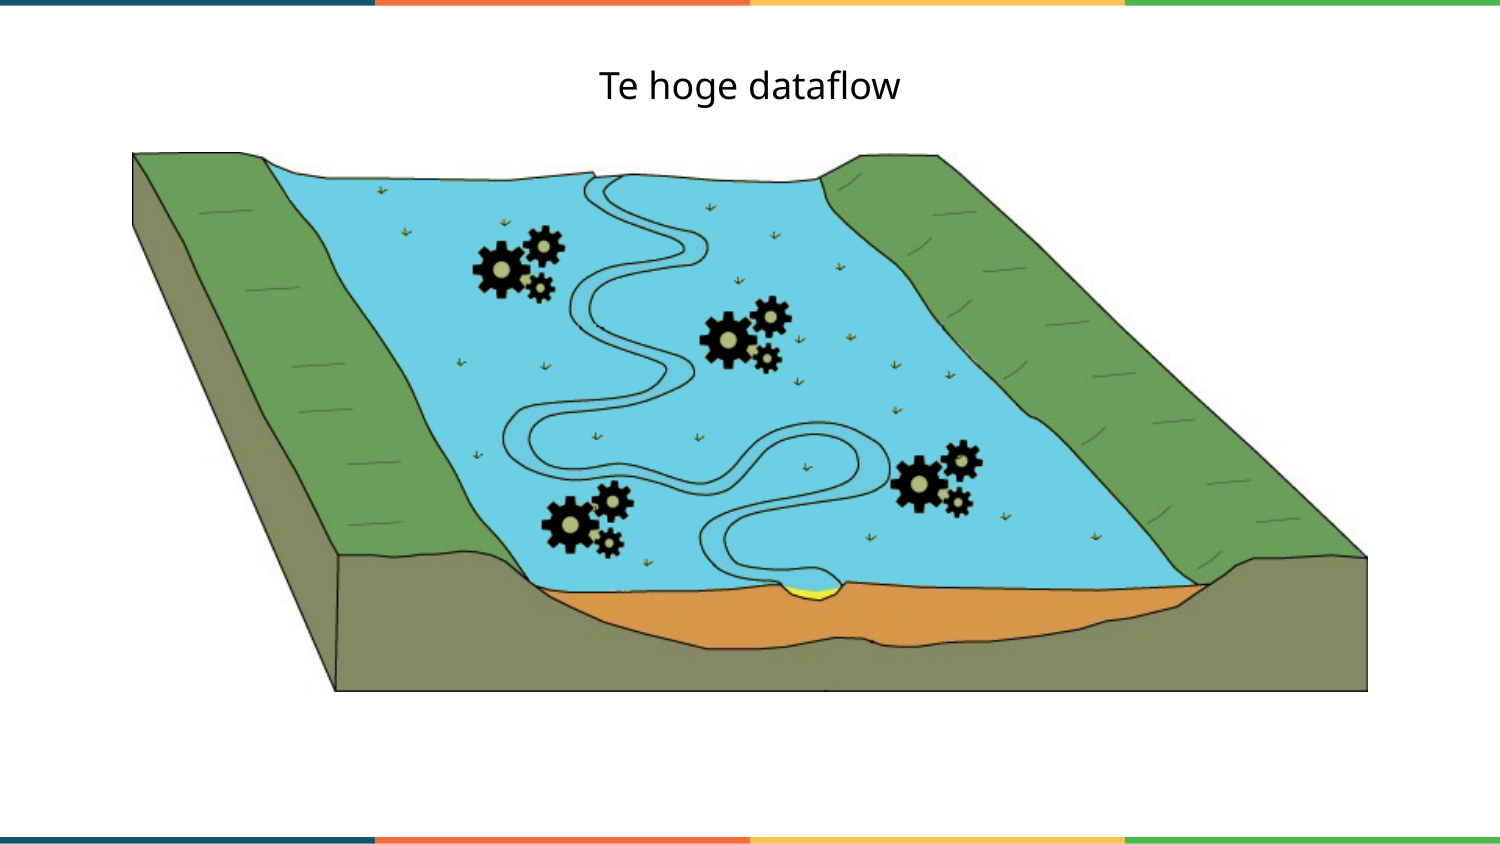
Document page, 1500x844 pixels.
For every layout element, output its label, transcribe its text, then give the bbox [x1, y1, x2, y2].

picture [132, 152, 1368, 692]
text_box [0, 837, 1500, 844]
text_box [0, 0, 1500, 6]
text_box Te hoge dataflow [394, 47, 1106, 129]
